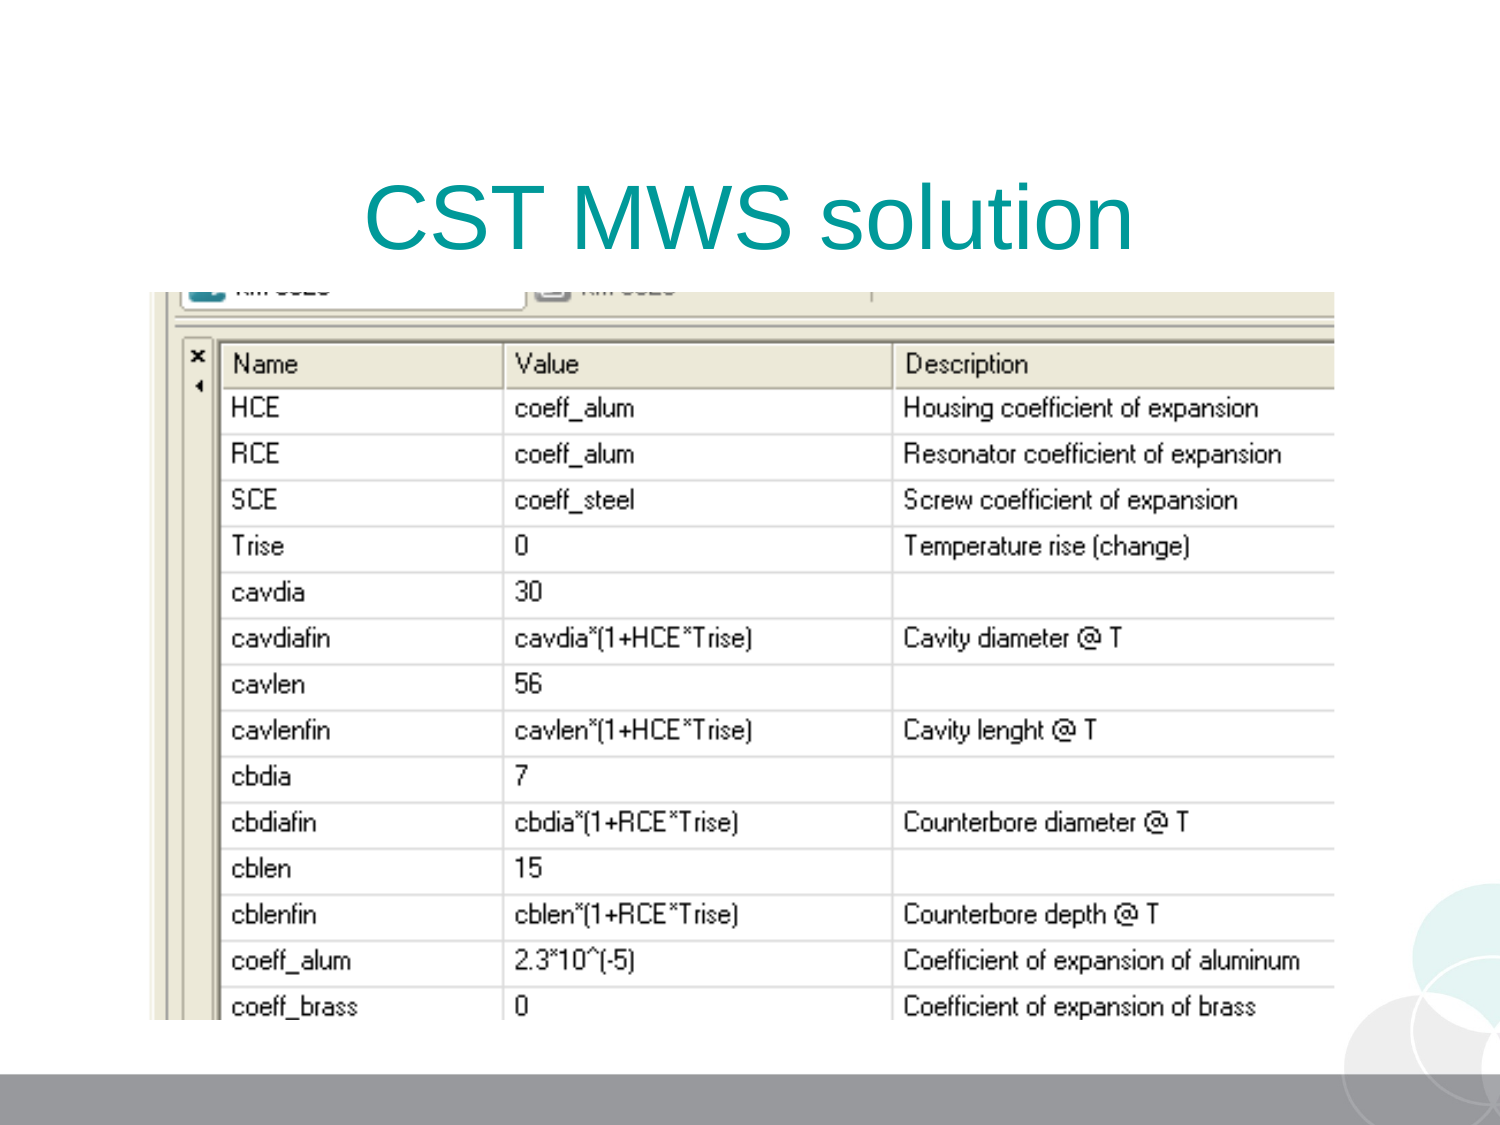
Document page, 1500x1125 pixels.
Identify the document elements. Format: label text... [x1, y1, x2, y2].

picture [0, 292, 1500, 1125]
title CST MWS solution [62, 137, 1438, 288]
